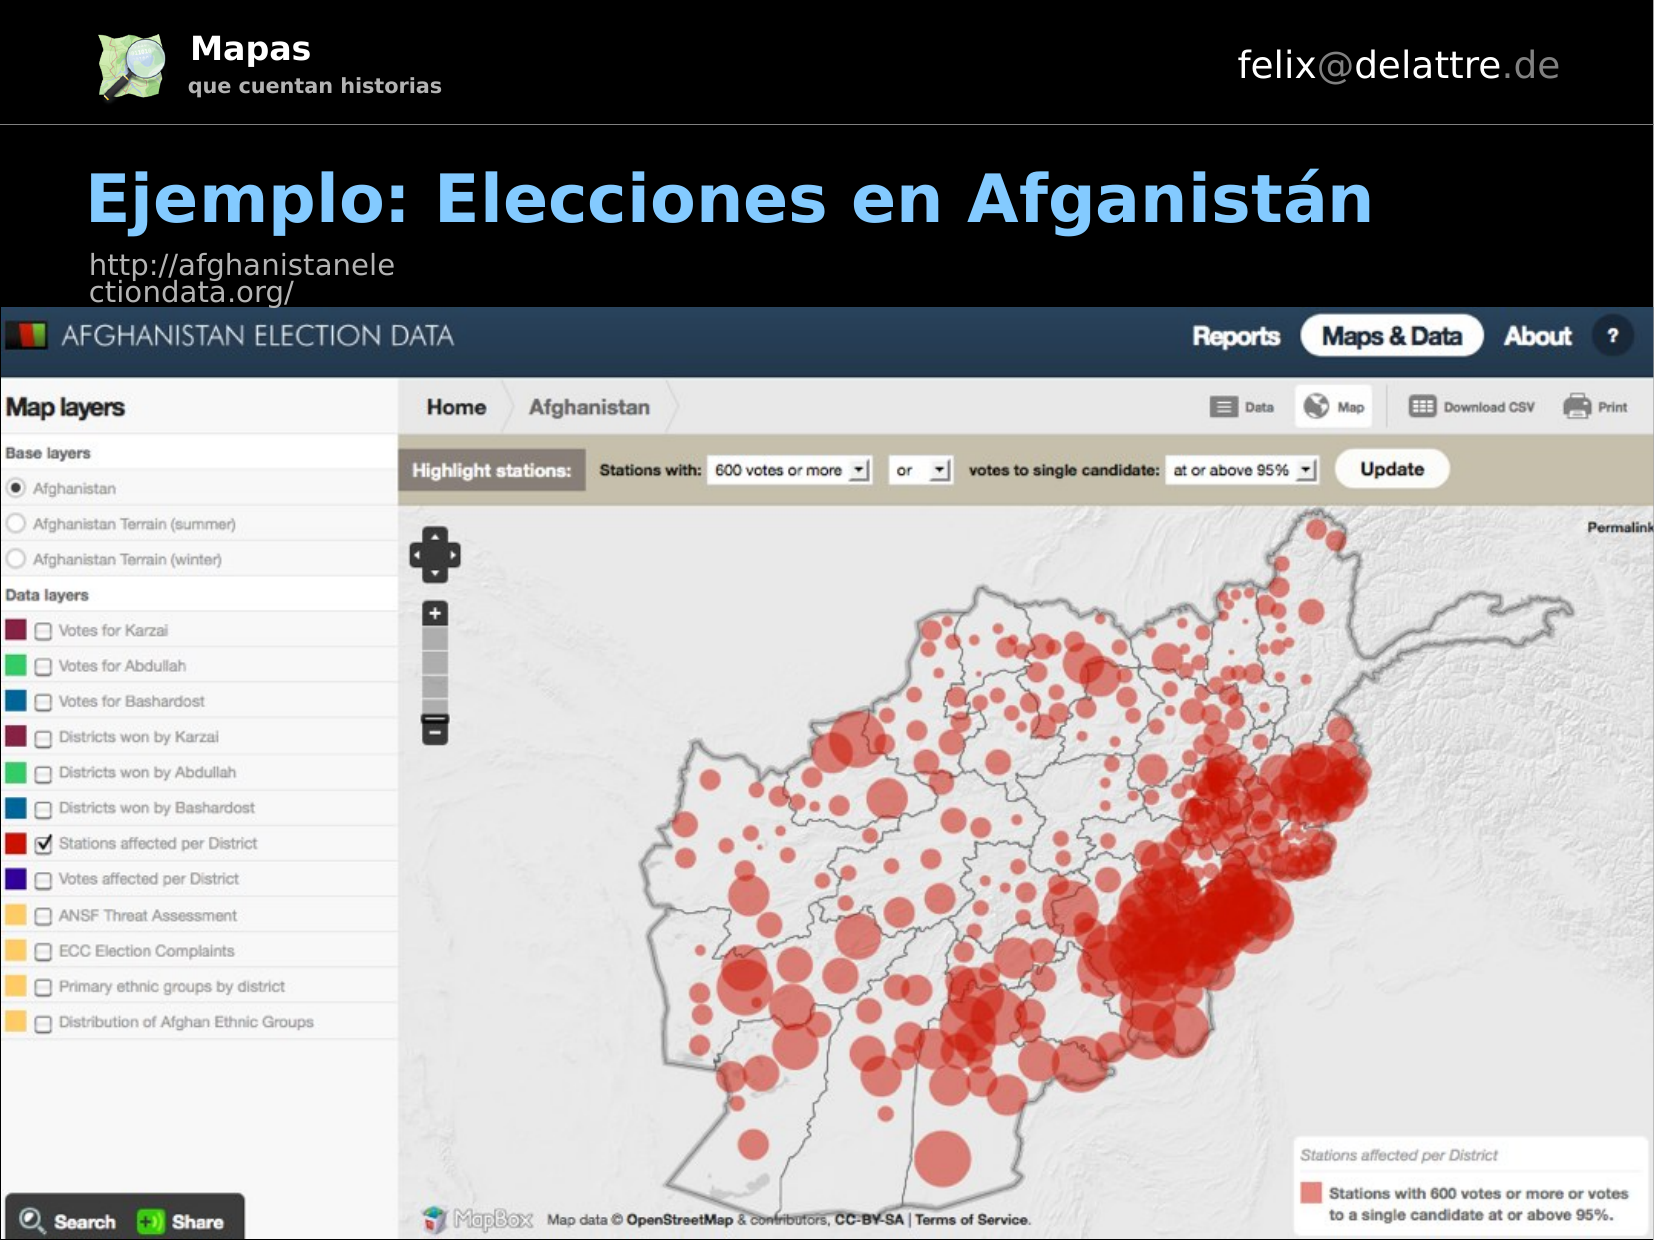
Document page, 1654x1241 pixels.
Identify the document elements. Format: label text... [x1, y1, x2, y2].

picture [95, 34, 169, 107]
text_box http://afghanistanelectiondata.org/ [74, 240, 416, 290]
text_box Ejemplo: Elecciones en Afganistán [70, 153, 1509, 324]
picture [1, 307, 1654, 1239]
